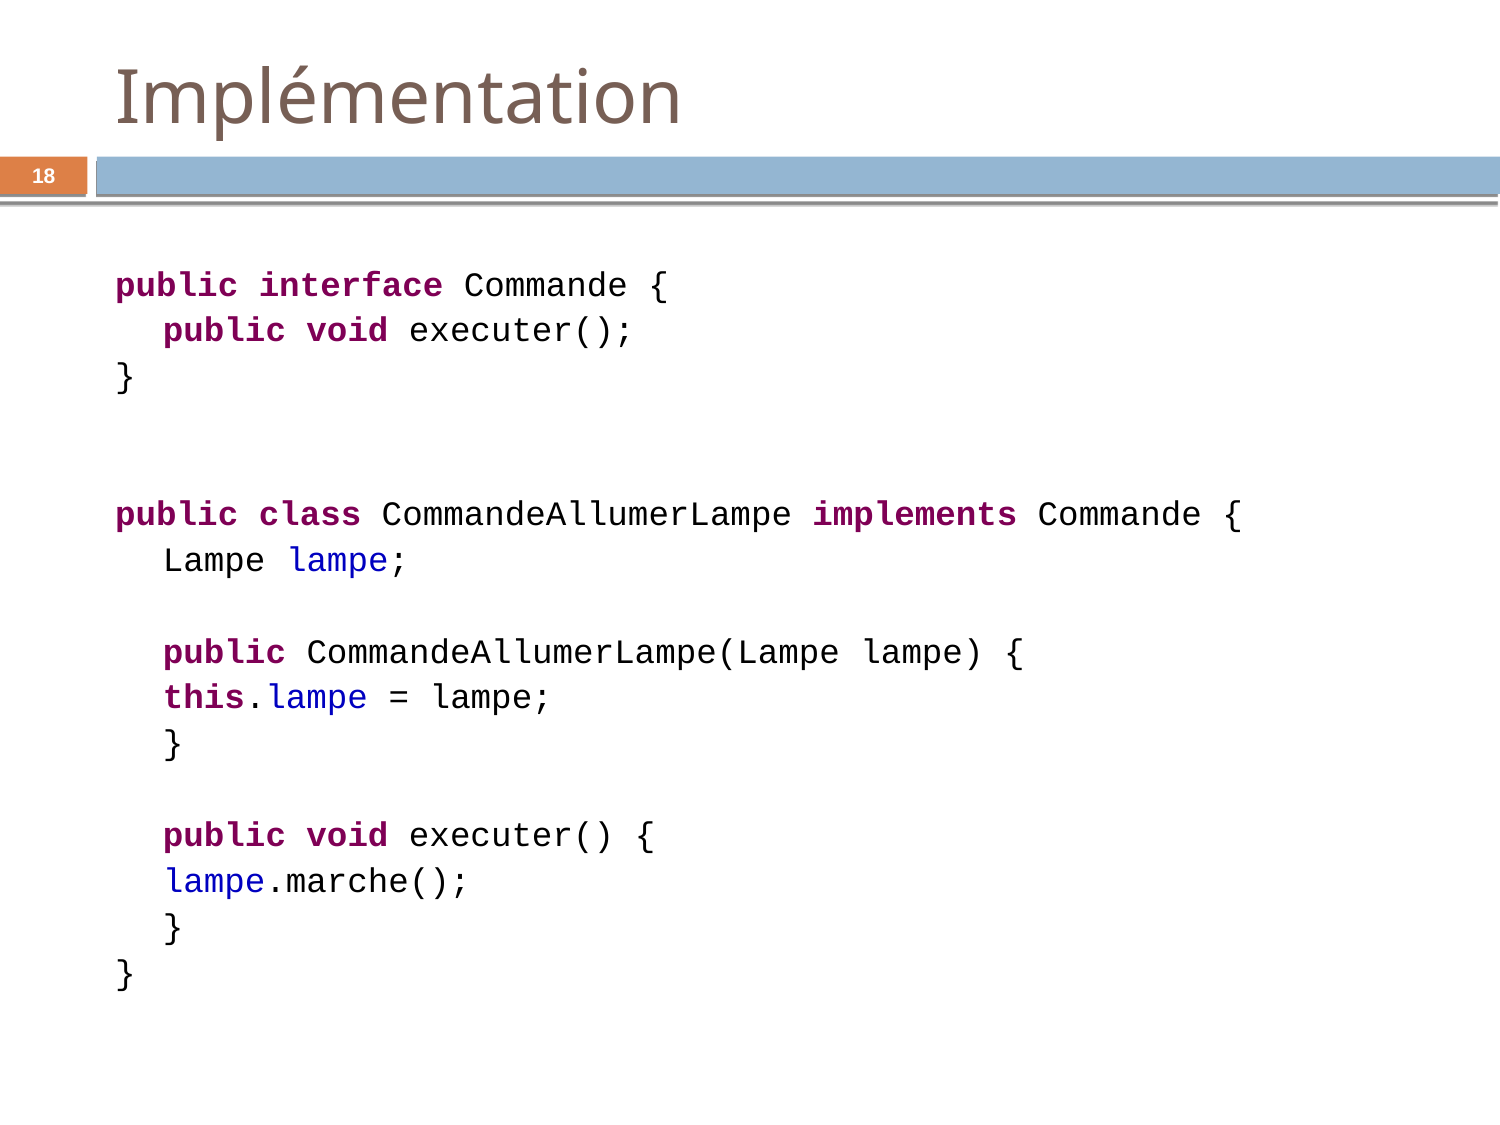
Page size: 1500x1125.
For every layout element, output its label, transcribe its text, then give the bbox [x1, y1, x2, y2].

slide_number <numéro> [0, 155, 88, 196]
list public interface Commande { public void executer(); } public class CommandeAllumerLampe implements Commande { Lampe lampe; public CommandeAllumerLampe(Lampe lampe) { this.lampe = lampe; } public void executer() { lampe.marche(); } } [100, 262, 1438, 1000]
title Implémentation [100, 37, 1438, 149]
